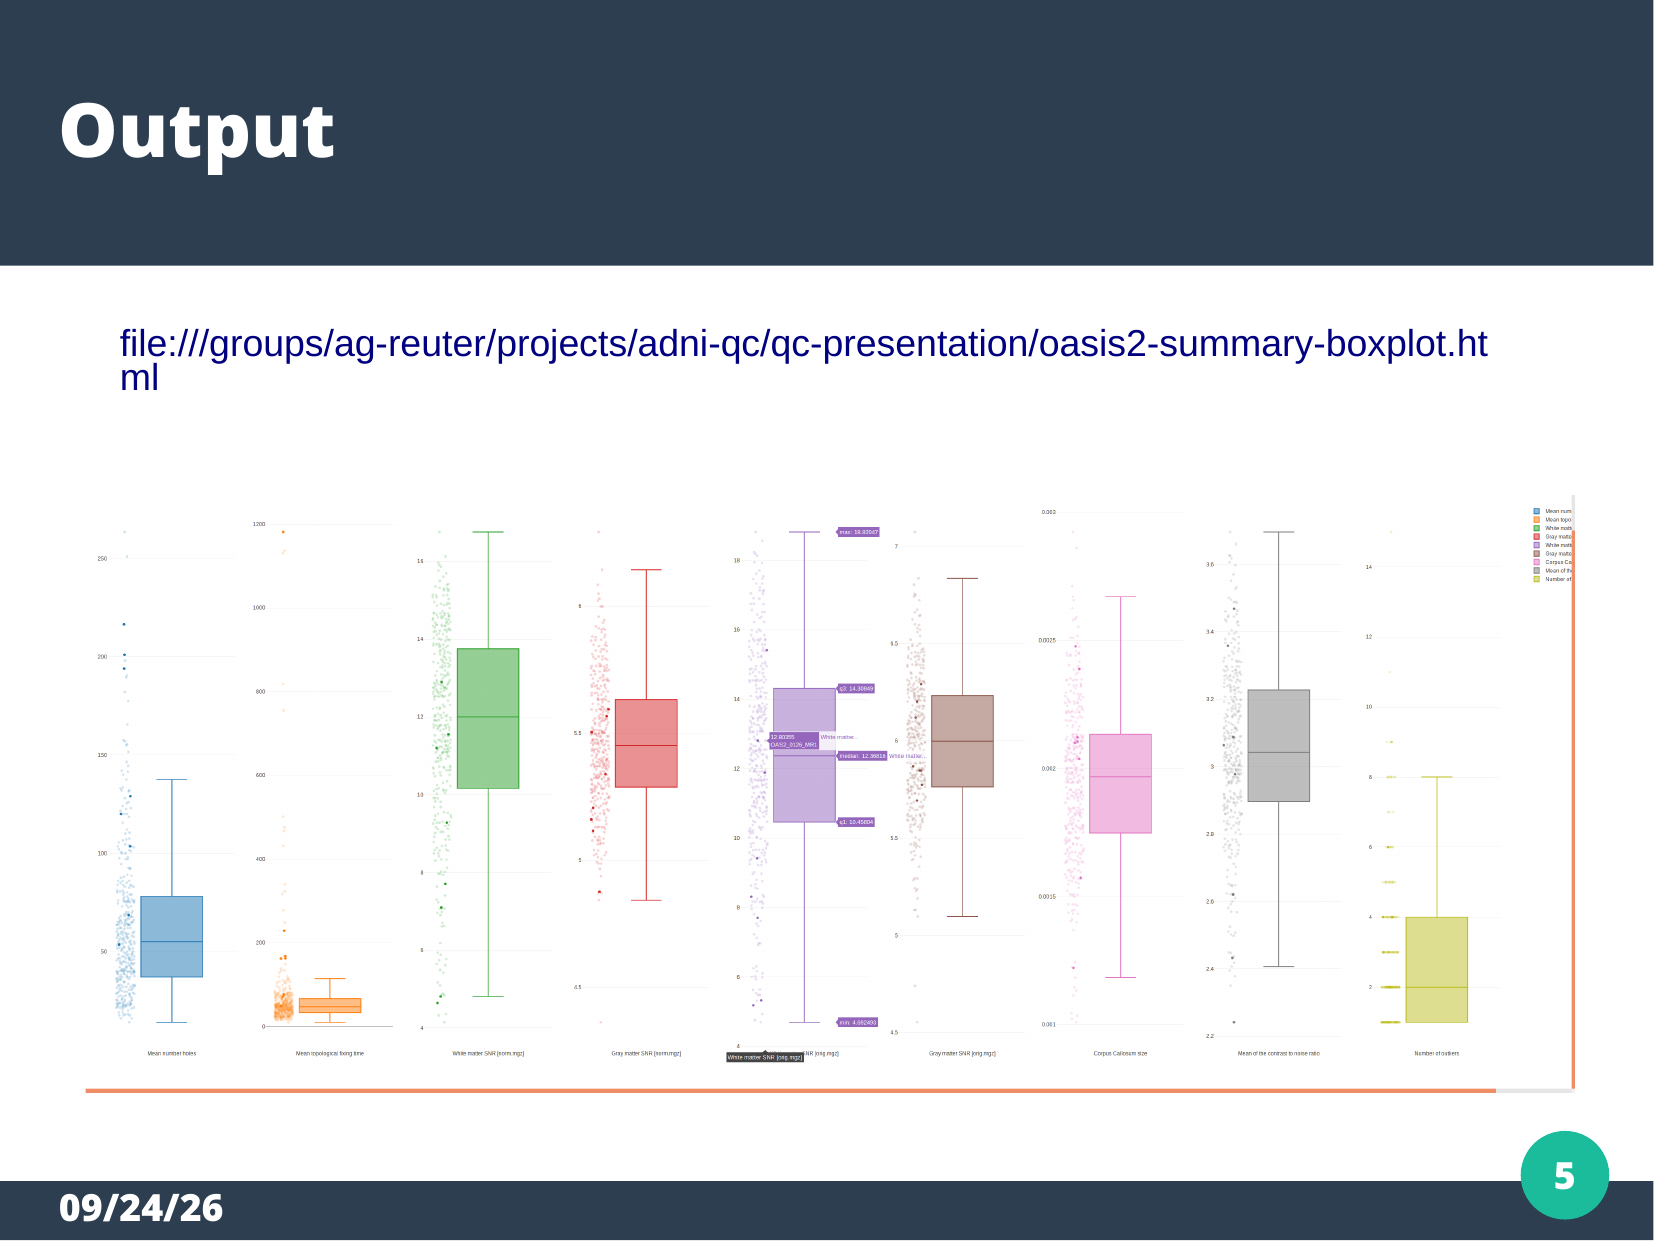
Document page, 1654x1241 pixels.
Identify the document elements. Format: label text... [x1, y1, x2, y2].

picture [85, 495, 1576, 1093]
text_box file:///groups/ag-reuter/projects/adni-qc/qc-presentation/oasis2-summary-boxplot.html [105, 315, 1516, 414]
title Output [59, 49, 1595, 207]
